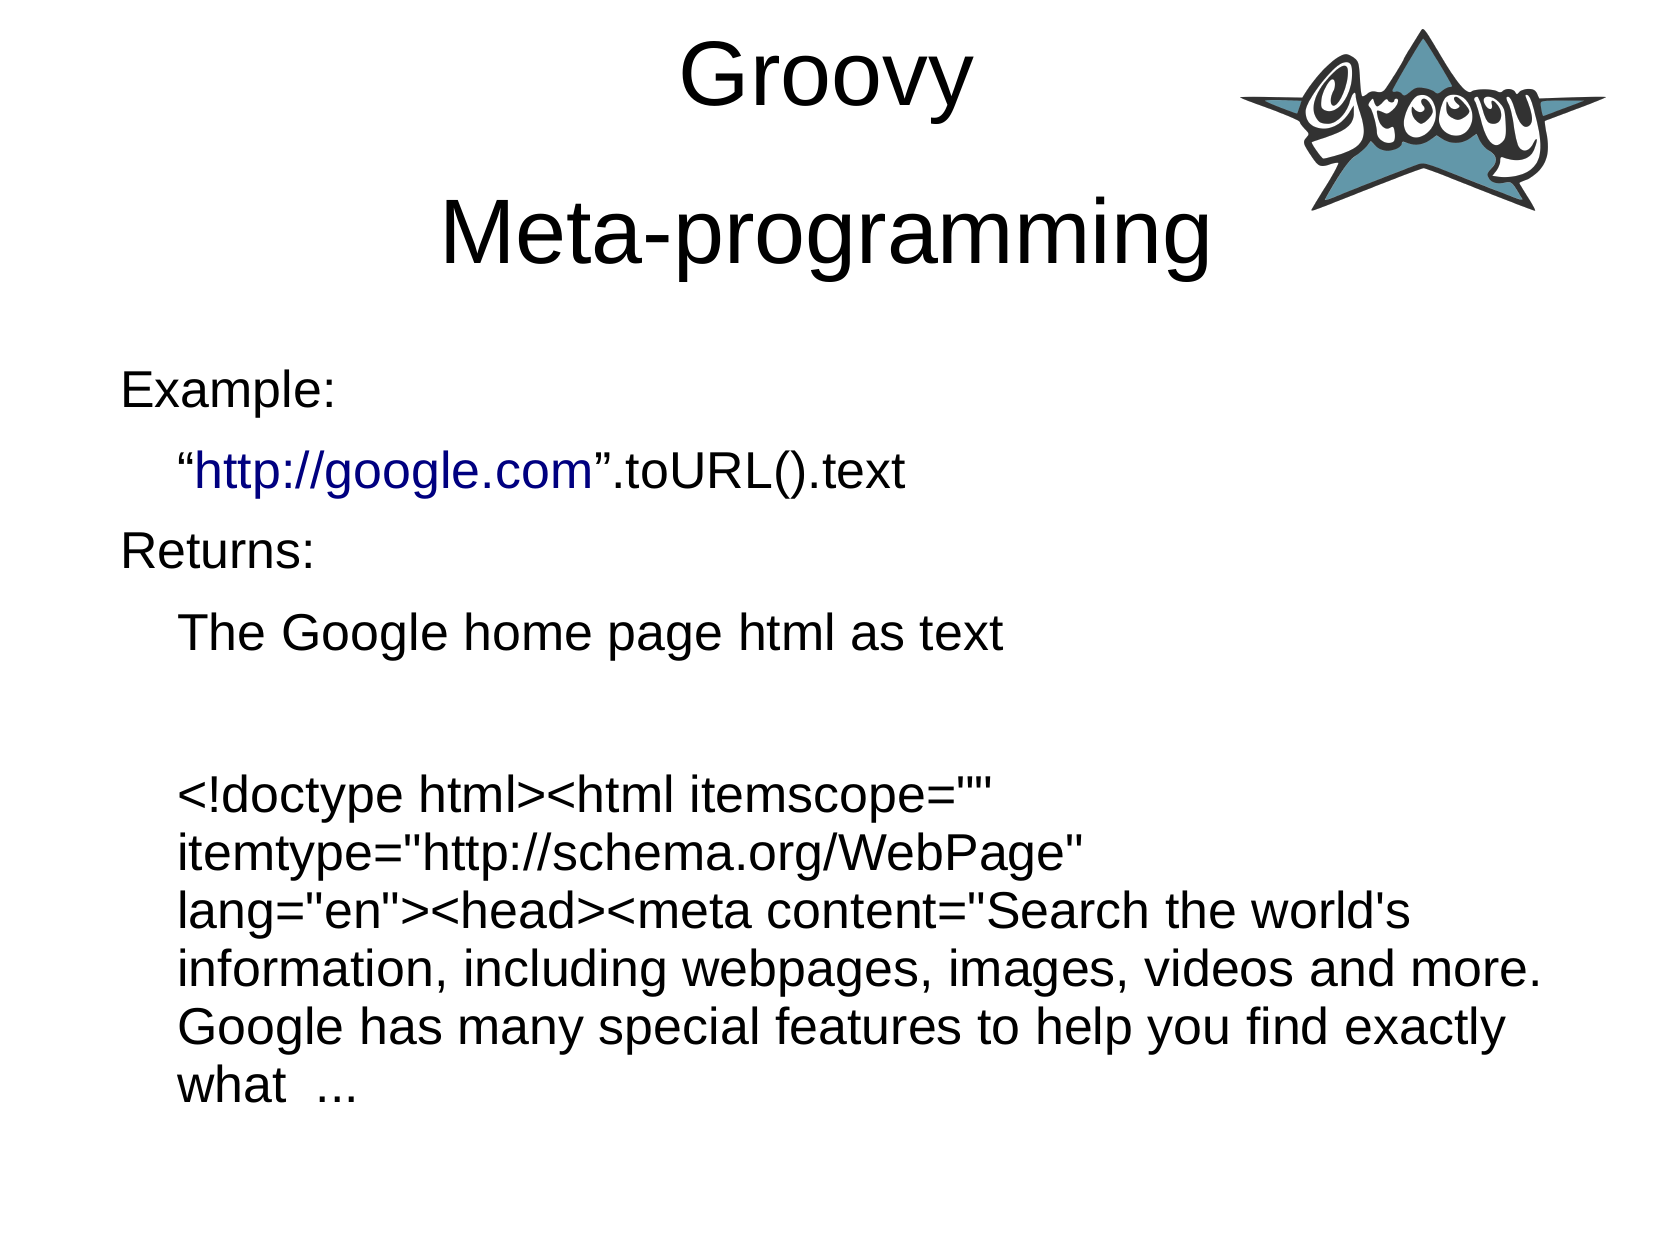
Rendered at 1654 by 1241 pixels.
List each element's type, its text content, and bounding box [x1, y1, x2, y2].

picture [1240, 29, 1606, 211]
title Groovy Meta-programming [82, 22, 1571, 284]
list Example: “http://google.com”.toURL().text Returns: The Google home page html as text <!doctype html><html itemscope="" itemtype="http://schema.org/WebPage" lang="en"><head><meta content="Search the world's information, including webpages, images, videos and more. Google has many special features to help you find exactly what ... [120, 360, 1571, 1126]
